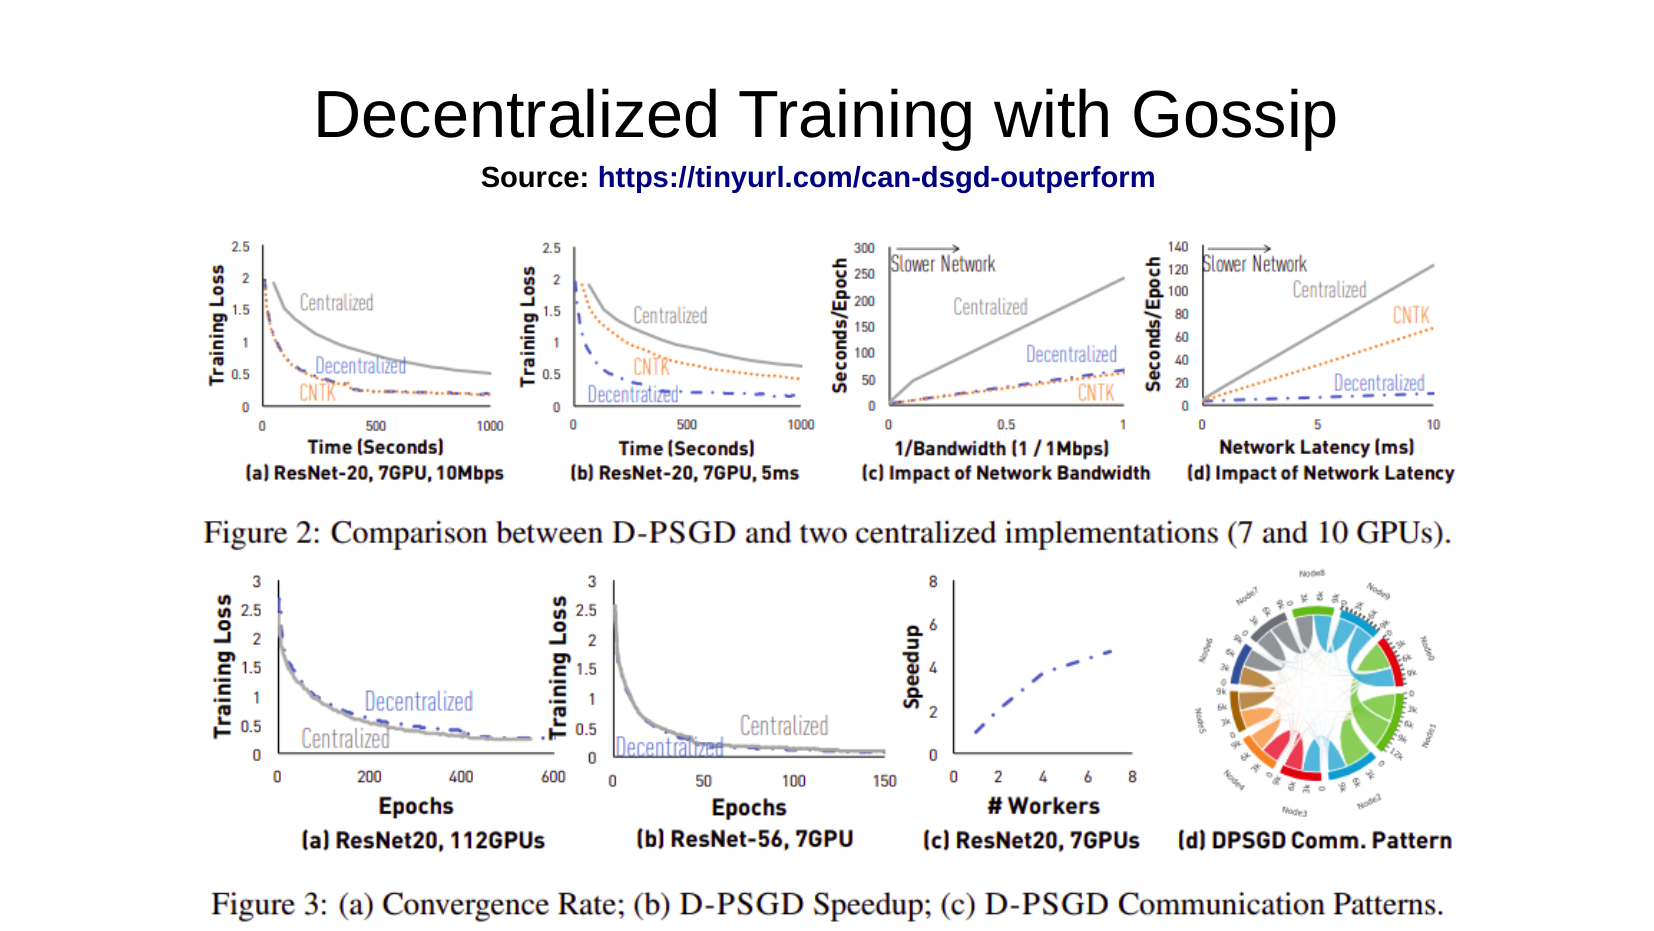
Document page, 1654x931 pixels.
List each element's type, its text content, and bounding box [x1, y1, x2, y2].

text_box Source: https://tinyurl.com/can-dsgd-outperform [296, 153, 1342, 201]
title Decentralized Training with Gossip [82, 37, 1571, 193]
picture [192, 223, 1479, 926]
